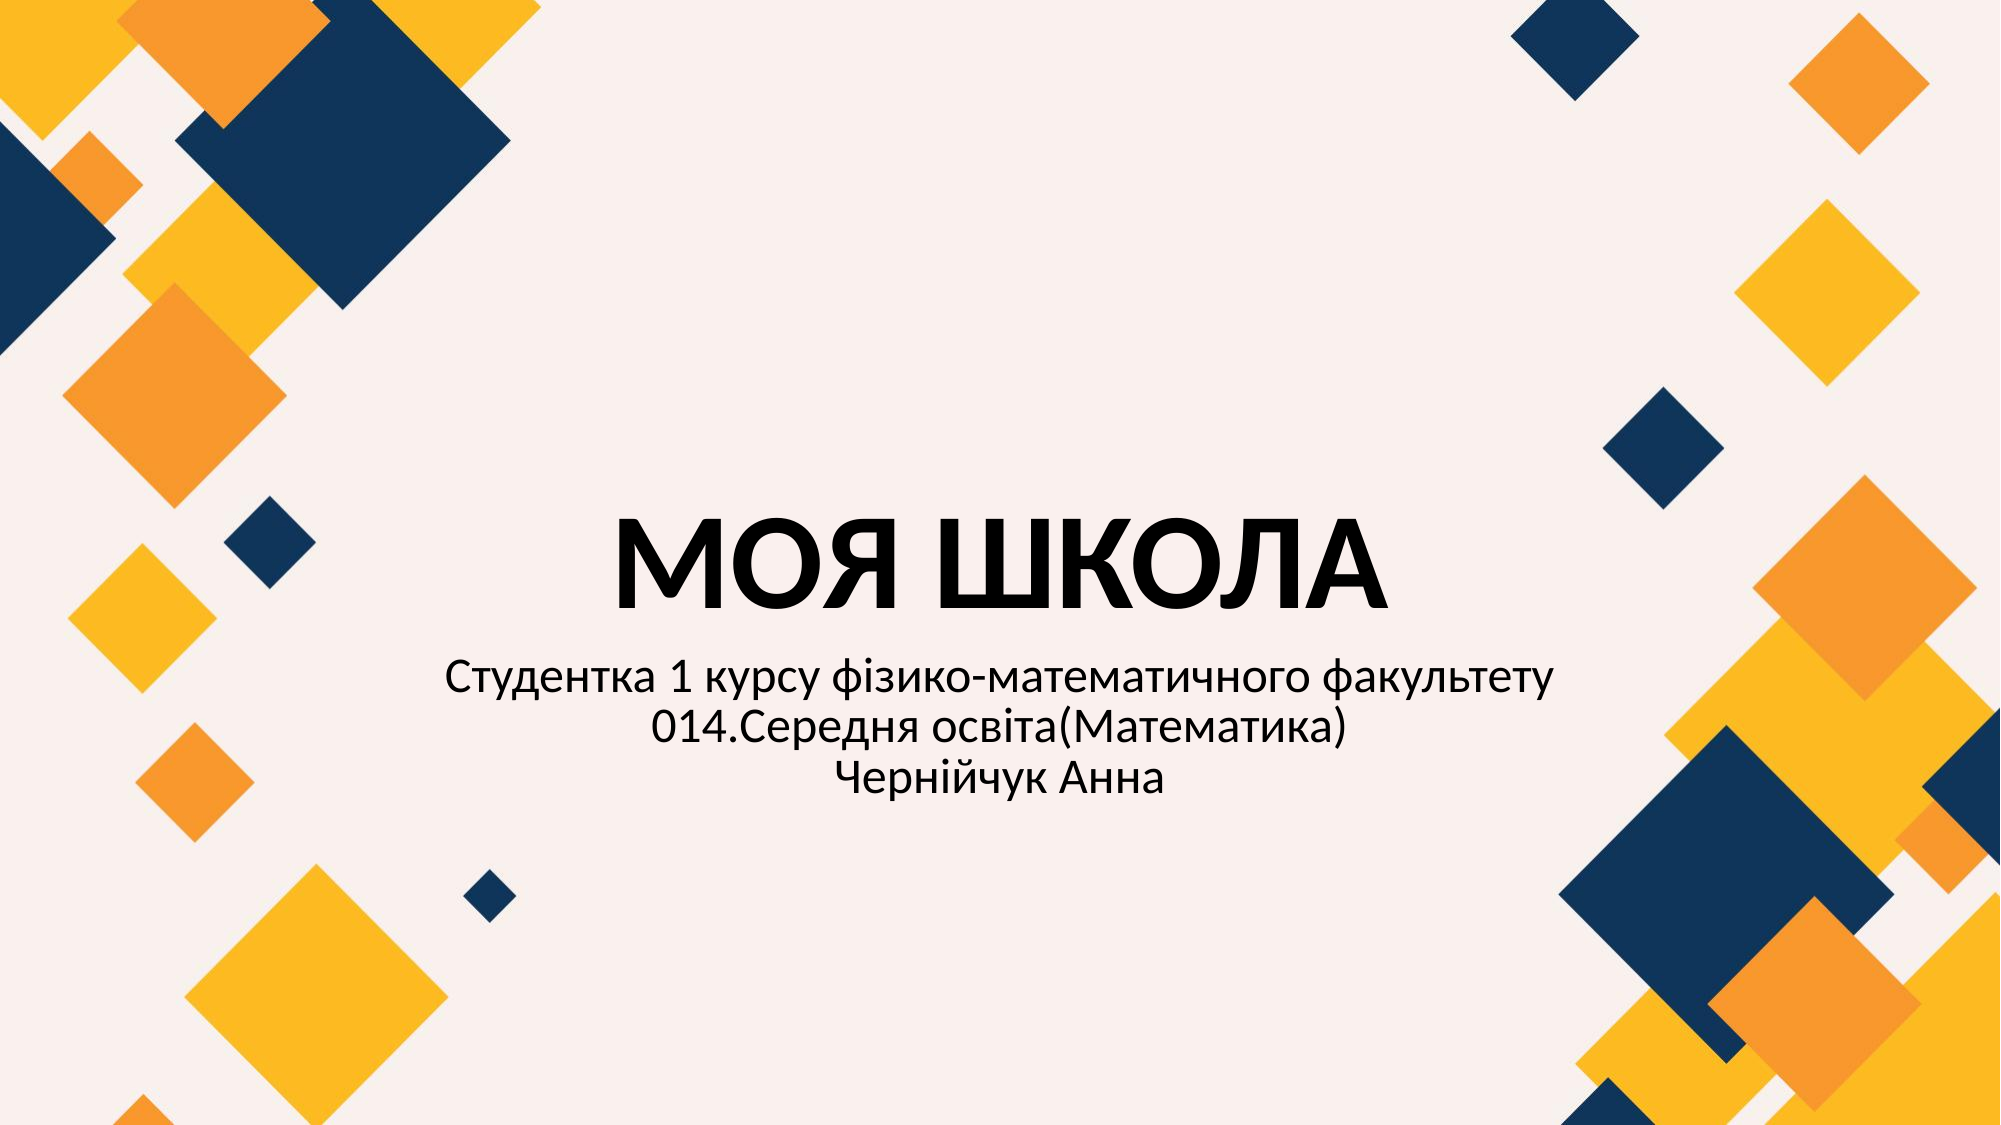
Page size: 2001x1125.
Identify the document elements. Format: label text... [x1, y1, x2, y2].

title МОЯ ШКОЛА [249, 253, 1750, 646]
picture [0, 0, 2000, 1125]
subtitle Студентка 1 курсу фізико-математичного факультету 014.Середня освіта(Математика) Чернійчук Анна [249, 660, 1750, 933]
